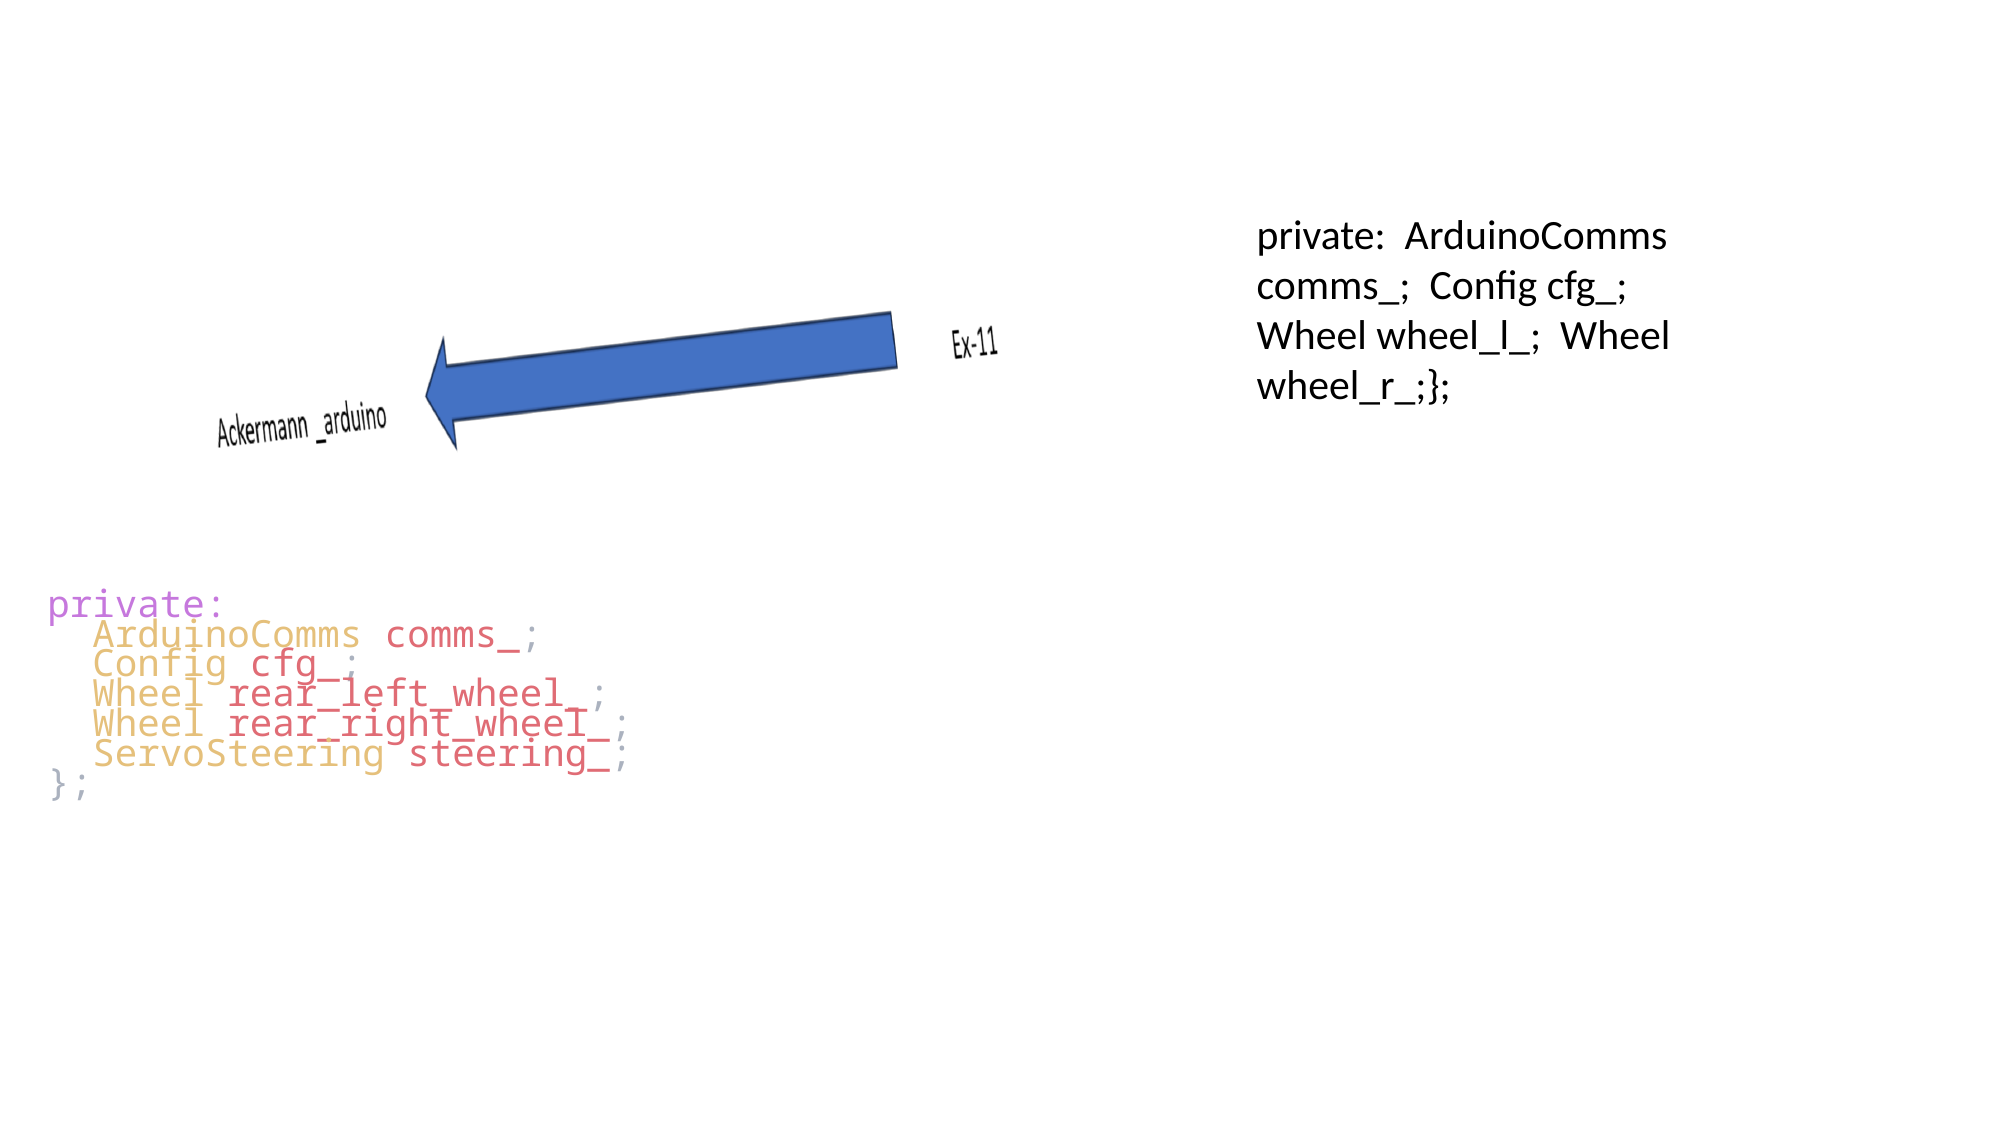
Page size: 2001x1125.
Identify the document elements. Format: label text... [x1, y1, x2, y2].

text_box private: ArduinoComms comms_; Config cfg_; Wheel rear_left_wheel_; Wheel rear_right_wheel_; ServoSteering steering_; }; [32, 587, 1033, 871]
text_box private: ArduinoComms comms_; Config cfg_; Wheel wheel_l_; Wheel wheel_r_;}; [1241, 200, 1752, 416]
picture [195, 224, 1372, 490]
